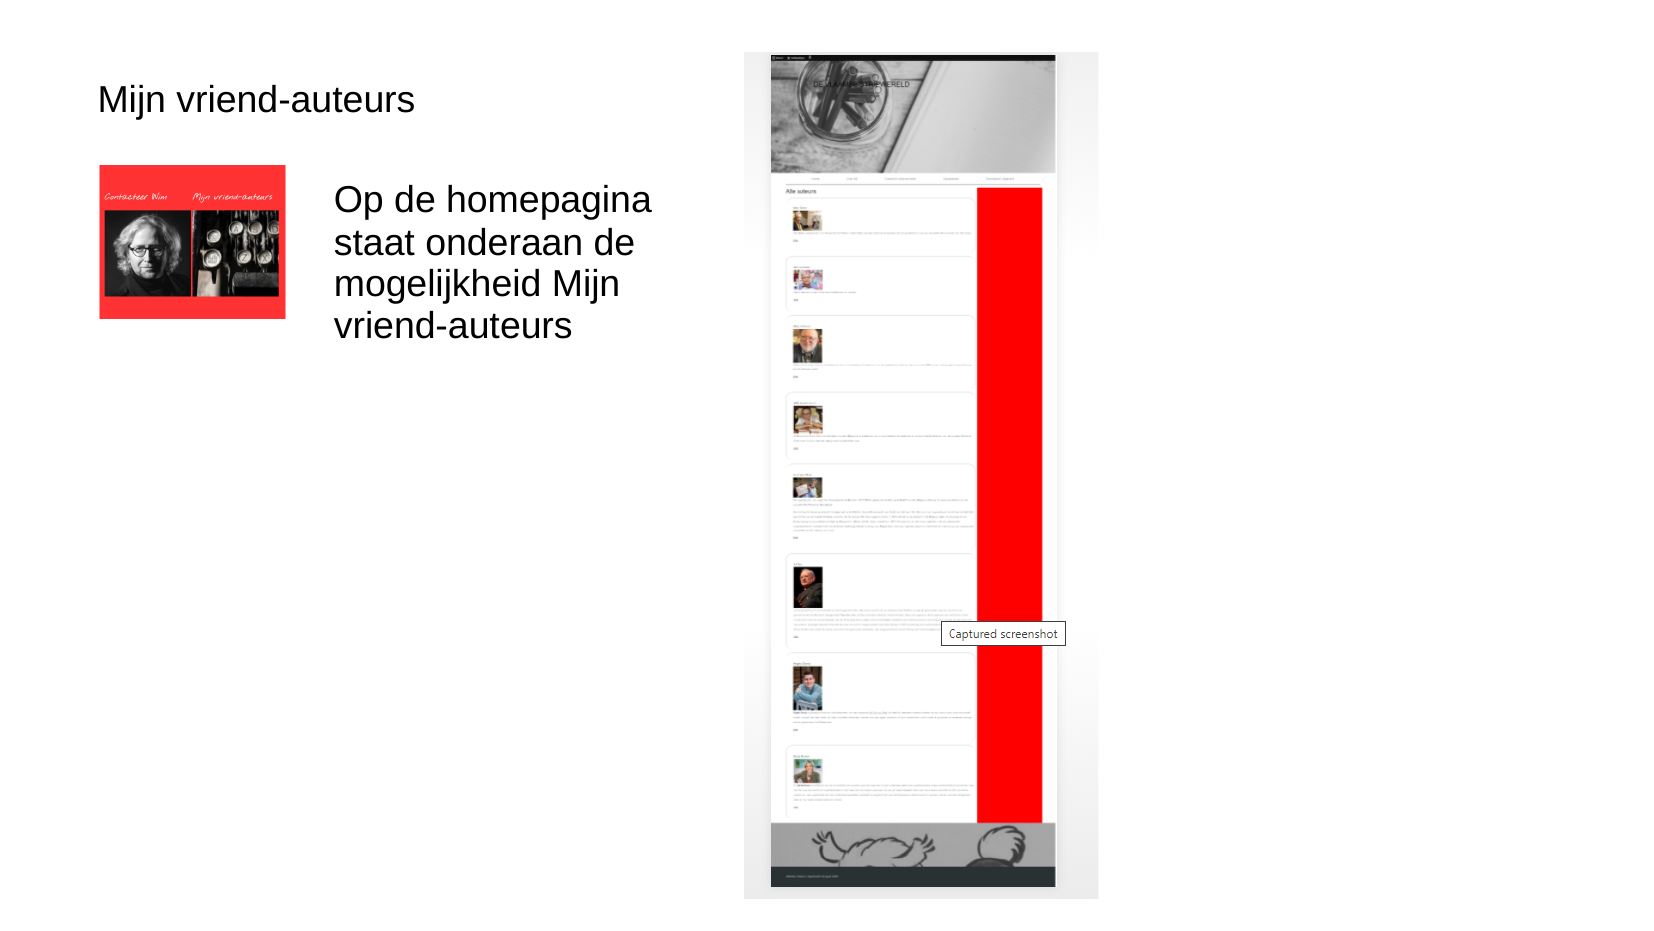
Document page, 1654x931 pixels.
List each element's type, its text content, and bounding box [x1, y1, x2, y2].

text_box Op de homepagina staat onderaan de mogelijkheid Mijn vriend-auteurs [318, 171, 709, 355]
picture [94, 165, 296, 319]
picture [744, 52, 1099, 899]
text_box Mijn vriend-auteurs [82, 70, 591, 128]
